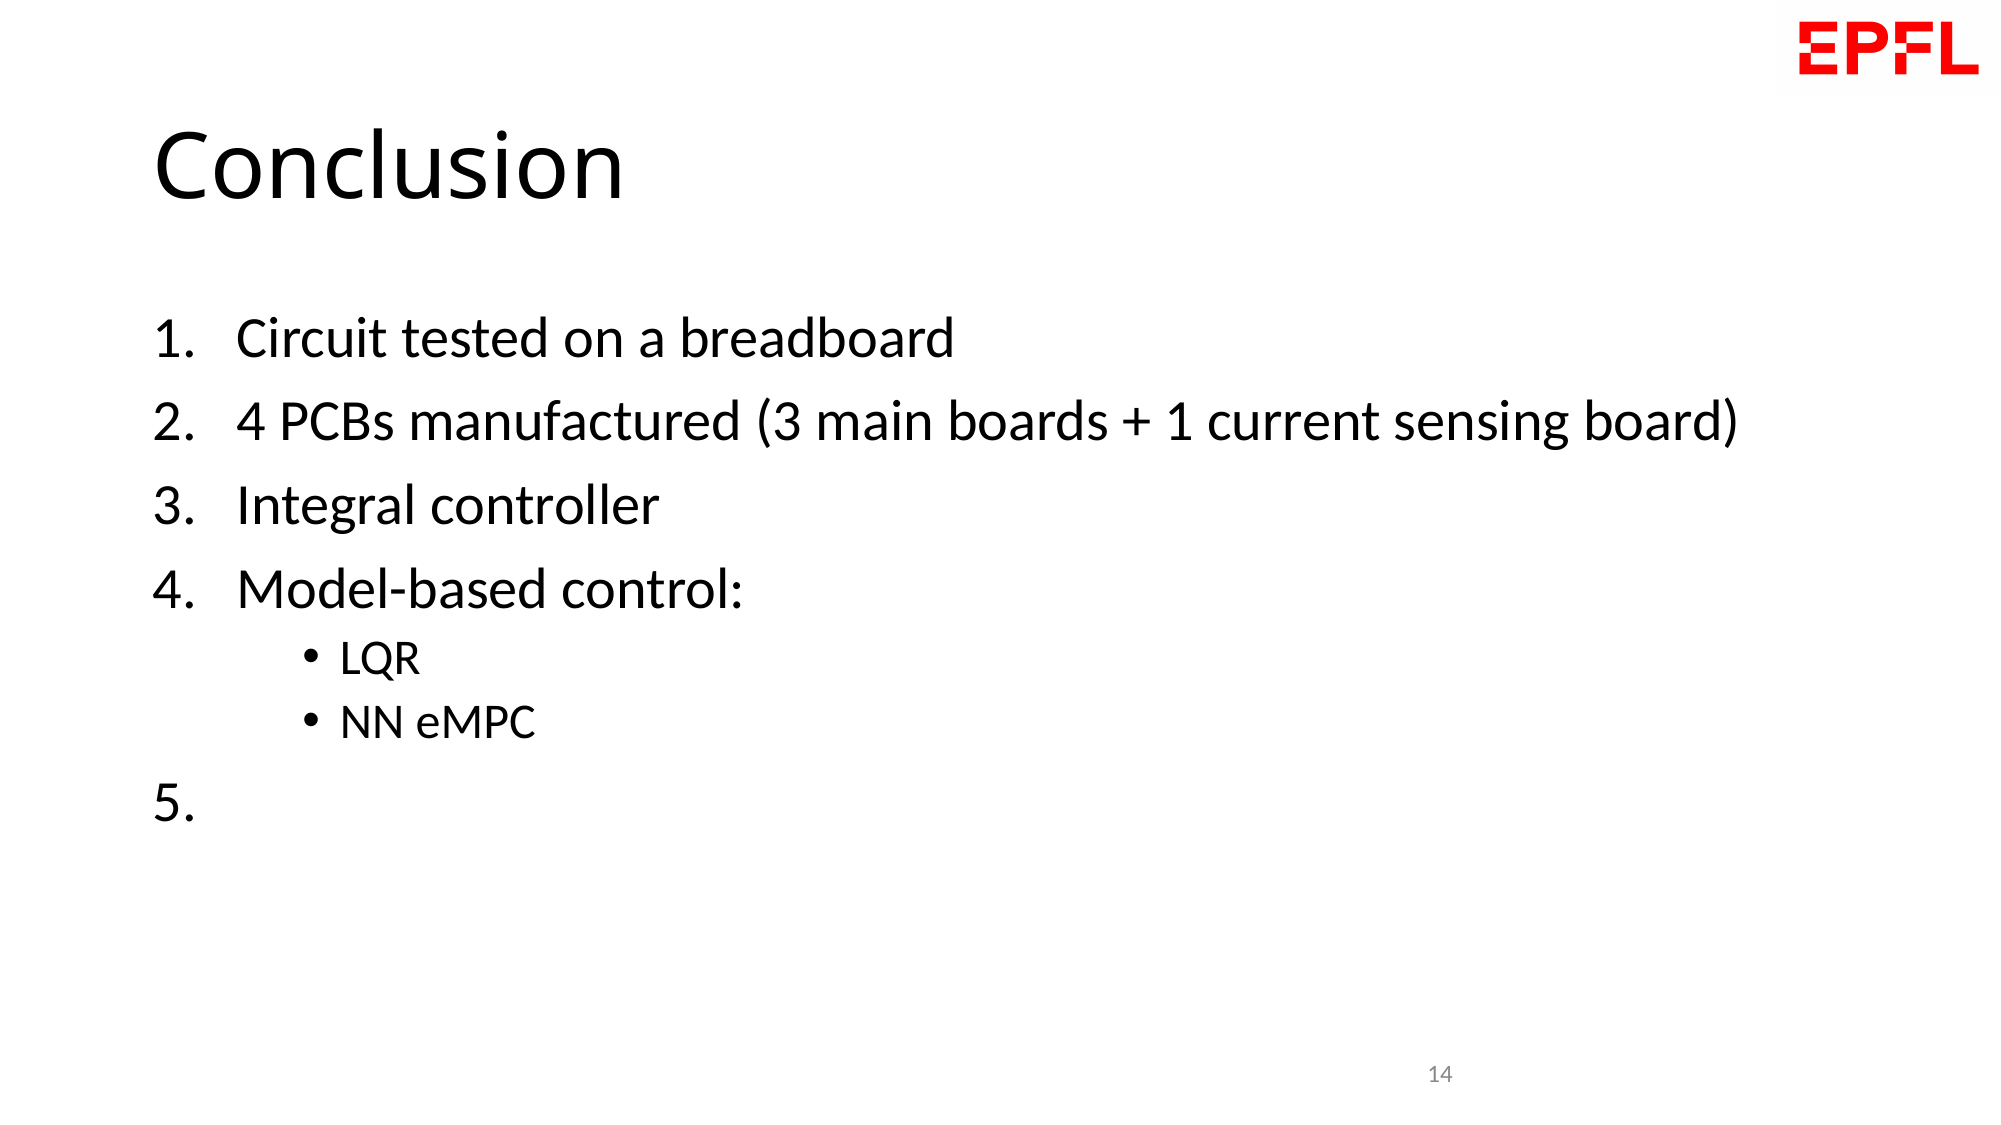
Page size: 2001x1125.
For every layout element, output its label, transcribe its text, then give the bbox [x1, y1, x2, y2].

list Circuit tested on a breadboard 4 PCBs manufactured (3 main boards + 1 current sensing board) Integral controller Model-based control: LQR NN eMPC [137, 299, 1863, 1014]
title Conclusion [137, 59, 1863, 278]
text_box [1412, 1042, 1863, 1103]
